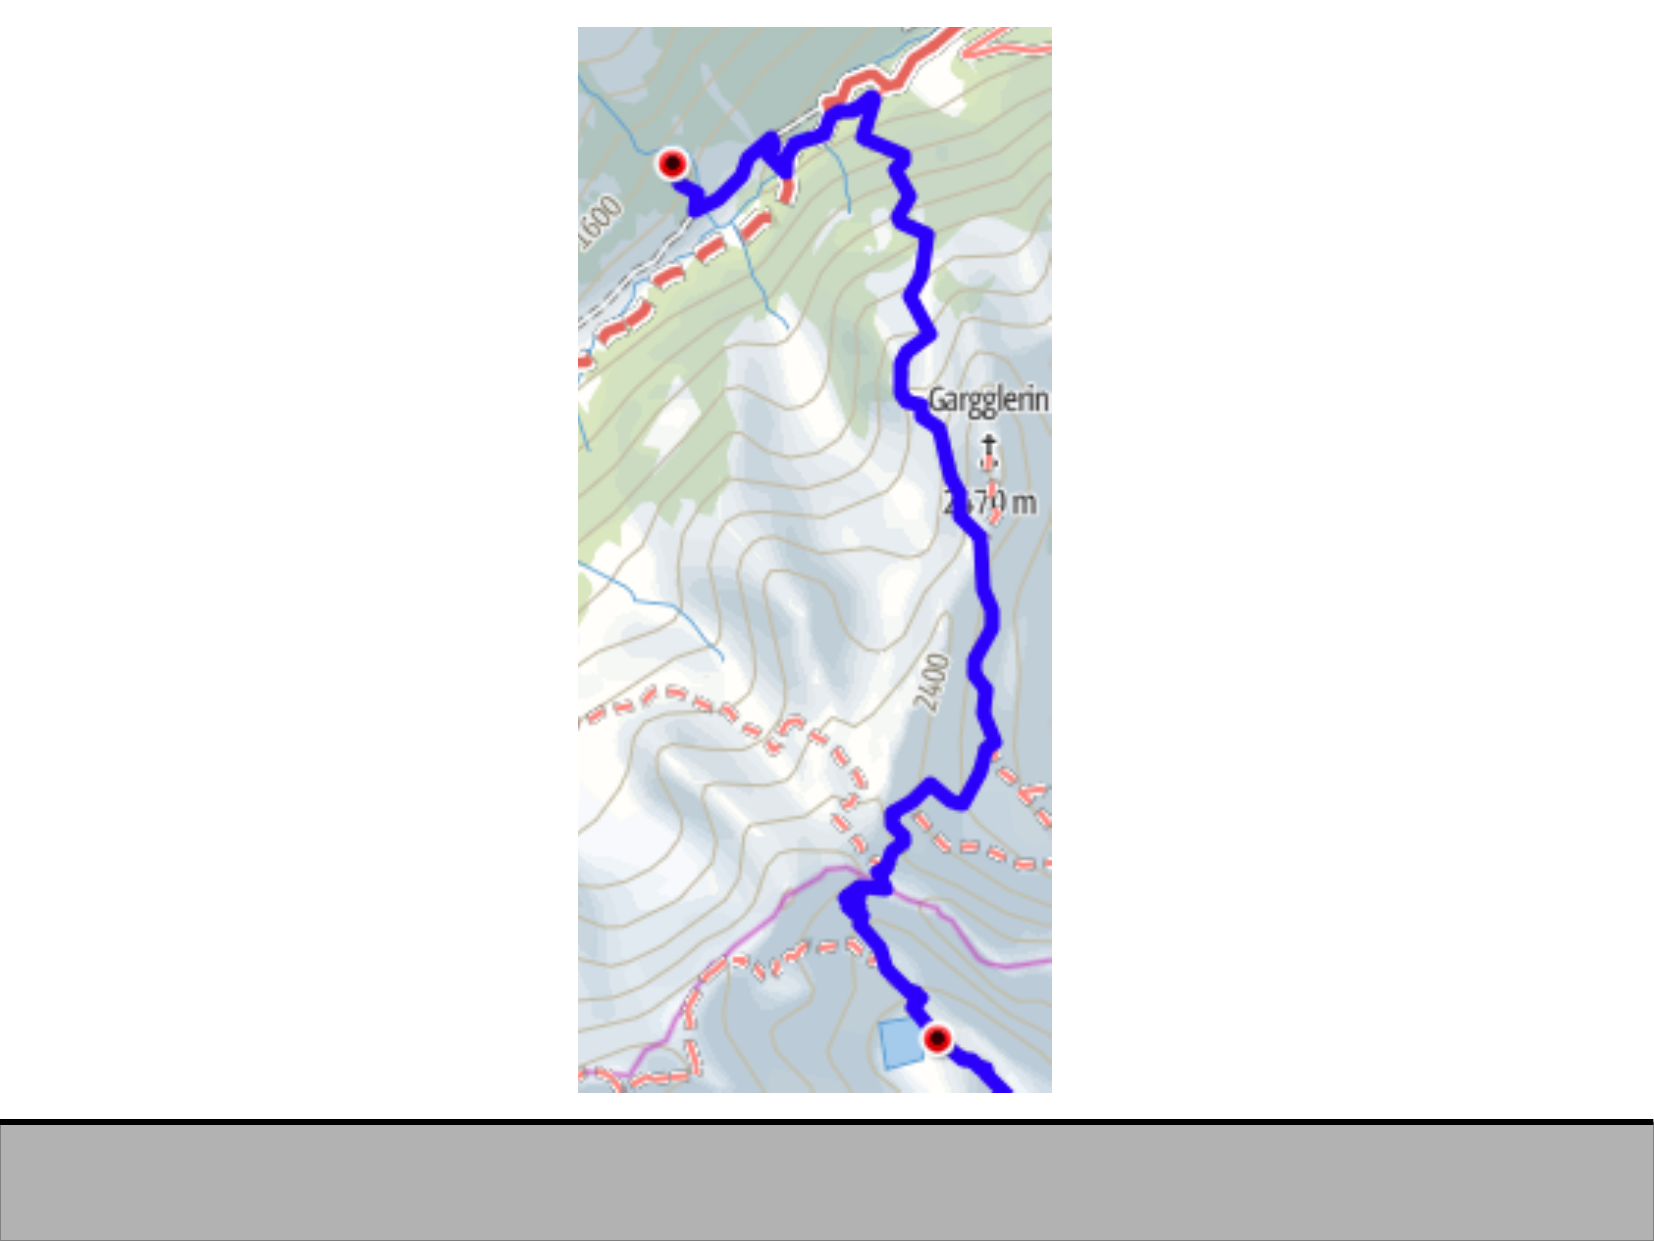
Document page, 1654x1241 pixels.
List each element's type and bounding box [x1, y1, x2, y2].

text_box [0, 1125, 1654, 1241]
picture [578, 27, 1052, 1093]
